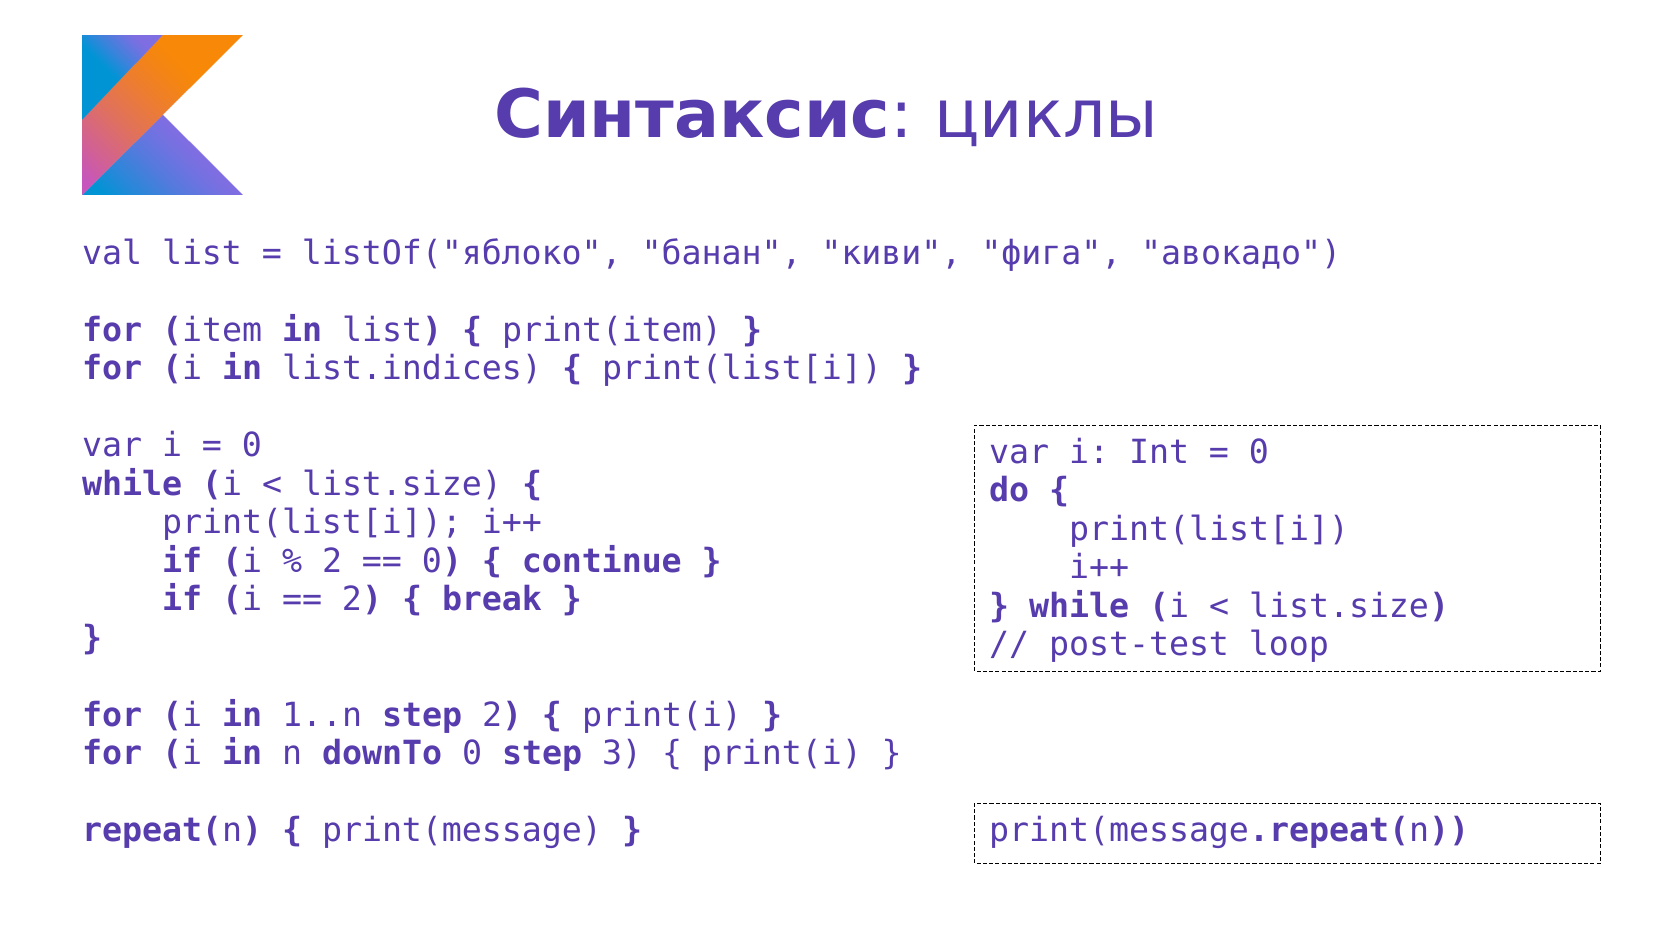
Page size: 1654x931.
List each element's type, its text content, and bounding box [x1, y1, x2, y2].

text_box val list = listOf("яблоко", "банан", "киви", "фига", "авокадо") for (item in list) { print(item) } for (i in list.indices) { print(list[i]) } var i = 0 while (i < list.size) { print(list[i]); i++ if (i % 2 == 0) { continue } if (i == 2) { break } } for (i in 1..n step 2) { print(i) } for (i in n downTo 0 step 3) { print(i) } repeat(n) { print(message) } [82, 233, 1571, 850]
title Синтаксис: циклы [243, 37, 1571, 193]
text_box print(message.repeat(n)) [974, 803, 1601, 864]
text_box var i: Int = 0 do { print(list[i]) i++ } while (i < list.size) // post-test loop [974, 425, 1601, 672]
picture [82, 35, 243, 195]
